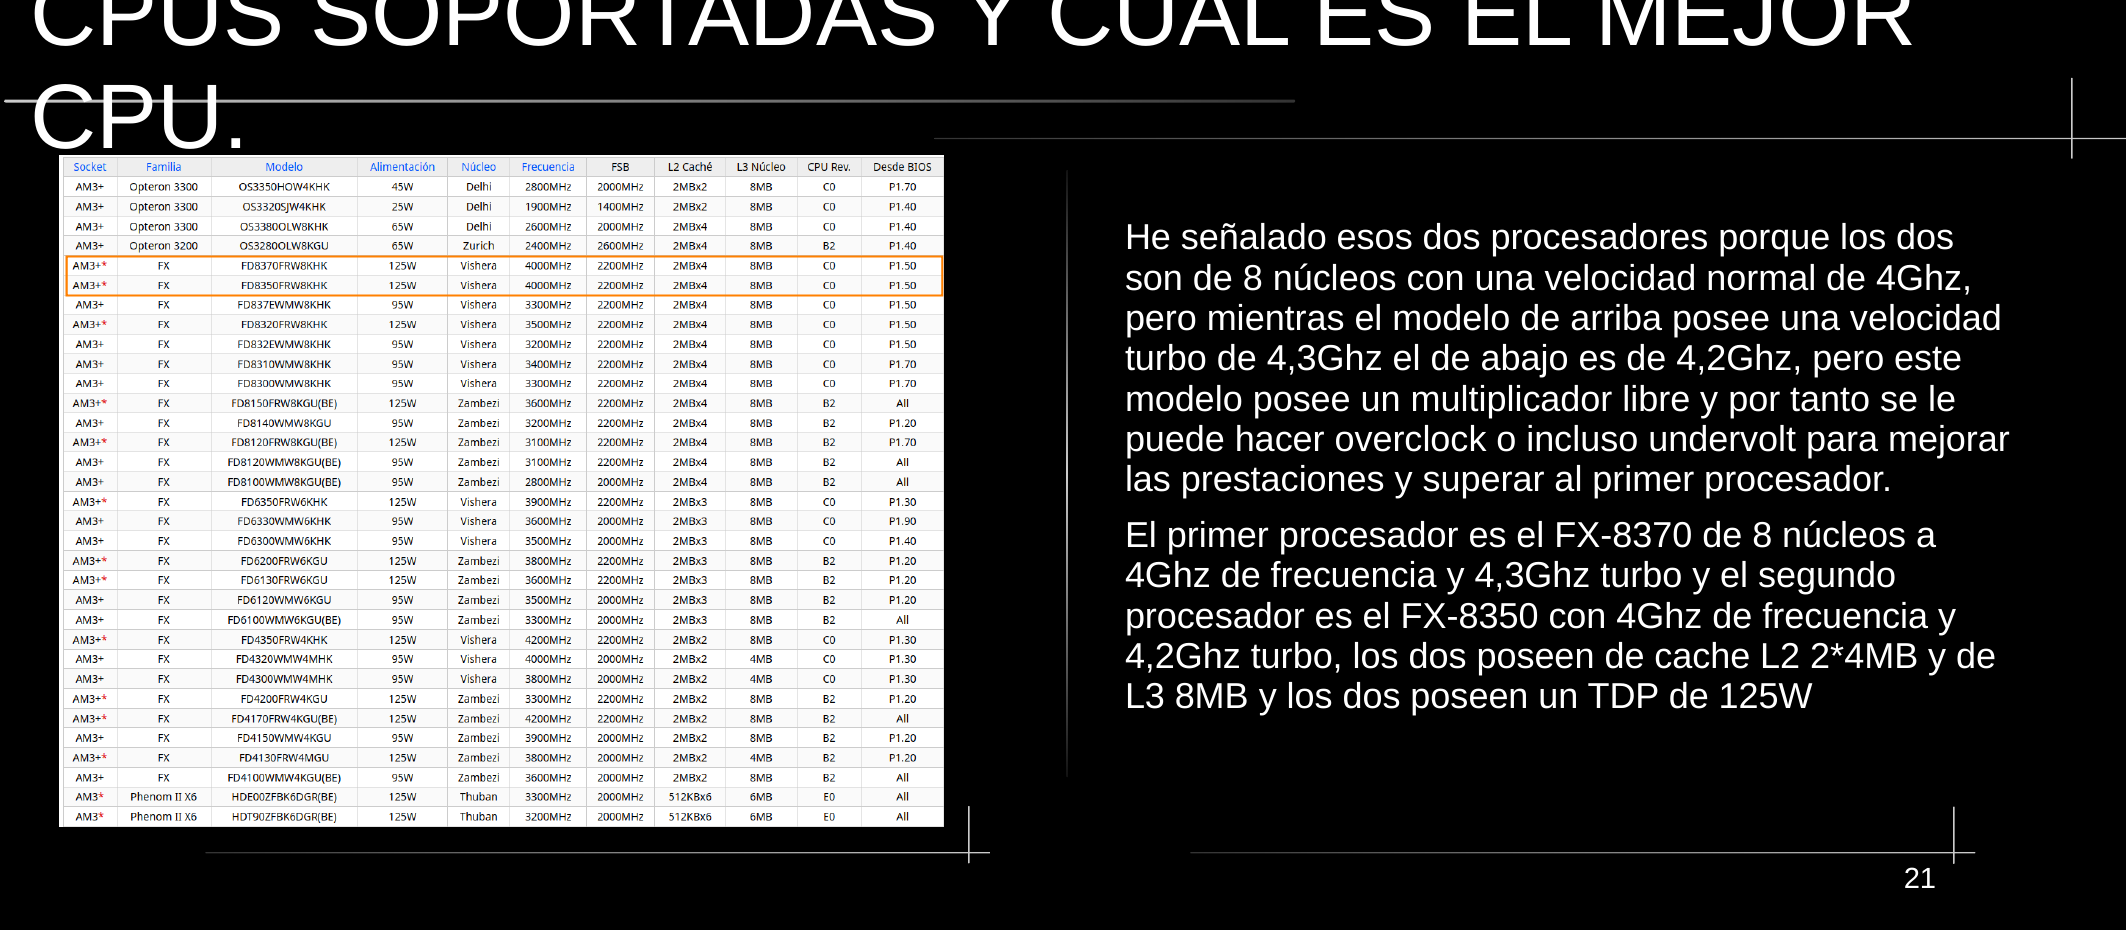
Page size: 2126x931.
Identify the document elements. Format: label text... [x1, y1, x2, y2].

list He señalado esos dos procesadores porque los dos son de 8 núcleos con una velocidad normal de 4Ghz, pero mientras el modelo de arriba posee una velocidad turbo de 4,3Ghz el de abajo es de 4,2Ghz, pero este modelo posee un multiplicador libre y por tanto se le puede hacer overclock o incluso undervolt para mejorar las prestaciones y superar al primer procesador. El primer procesador es el FX-8370 de 8 núcleos a 4Ghz de frecuencia y 4,3Ghz turbo y el segundo procesador es el FX-8350 con 4Ghz de frecuencia y 4,2Ghz turbo, los dos poseen de cache L2 2*4MB y de L3 8MB y los dos poseen un TDP de 125W [1086, 217, 2021, 757]
picture [59, 155, 944, 827]
title CPUS SOPORTADAS Y CUAL ES EL MEJOR CPU. [30, 2, 2043, 128]
